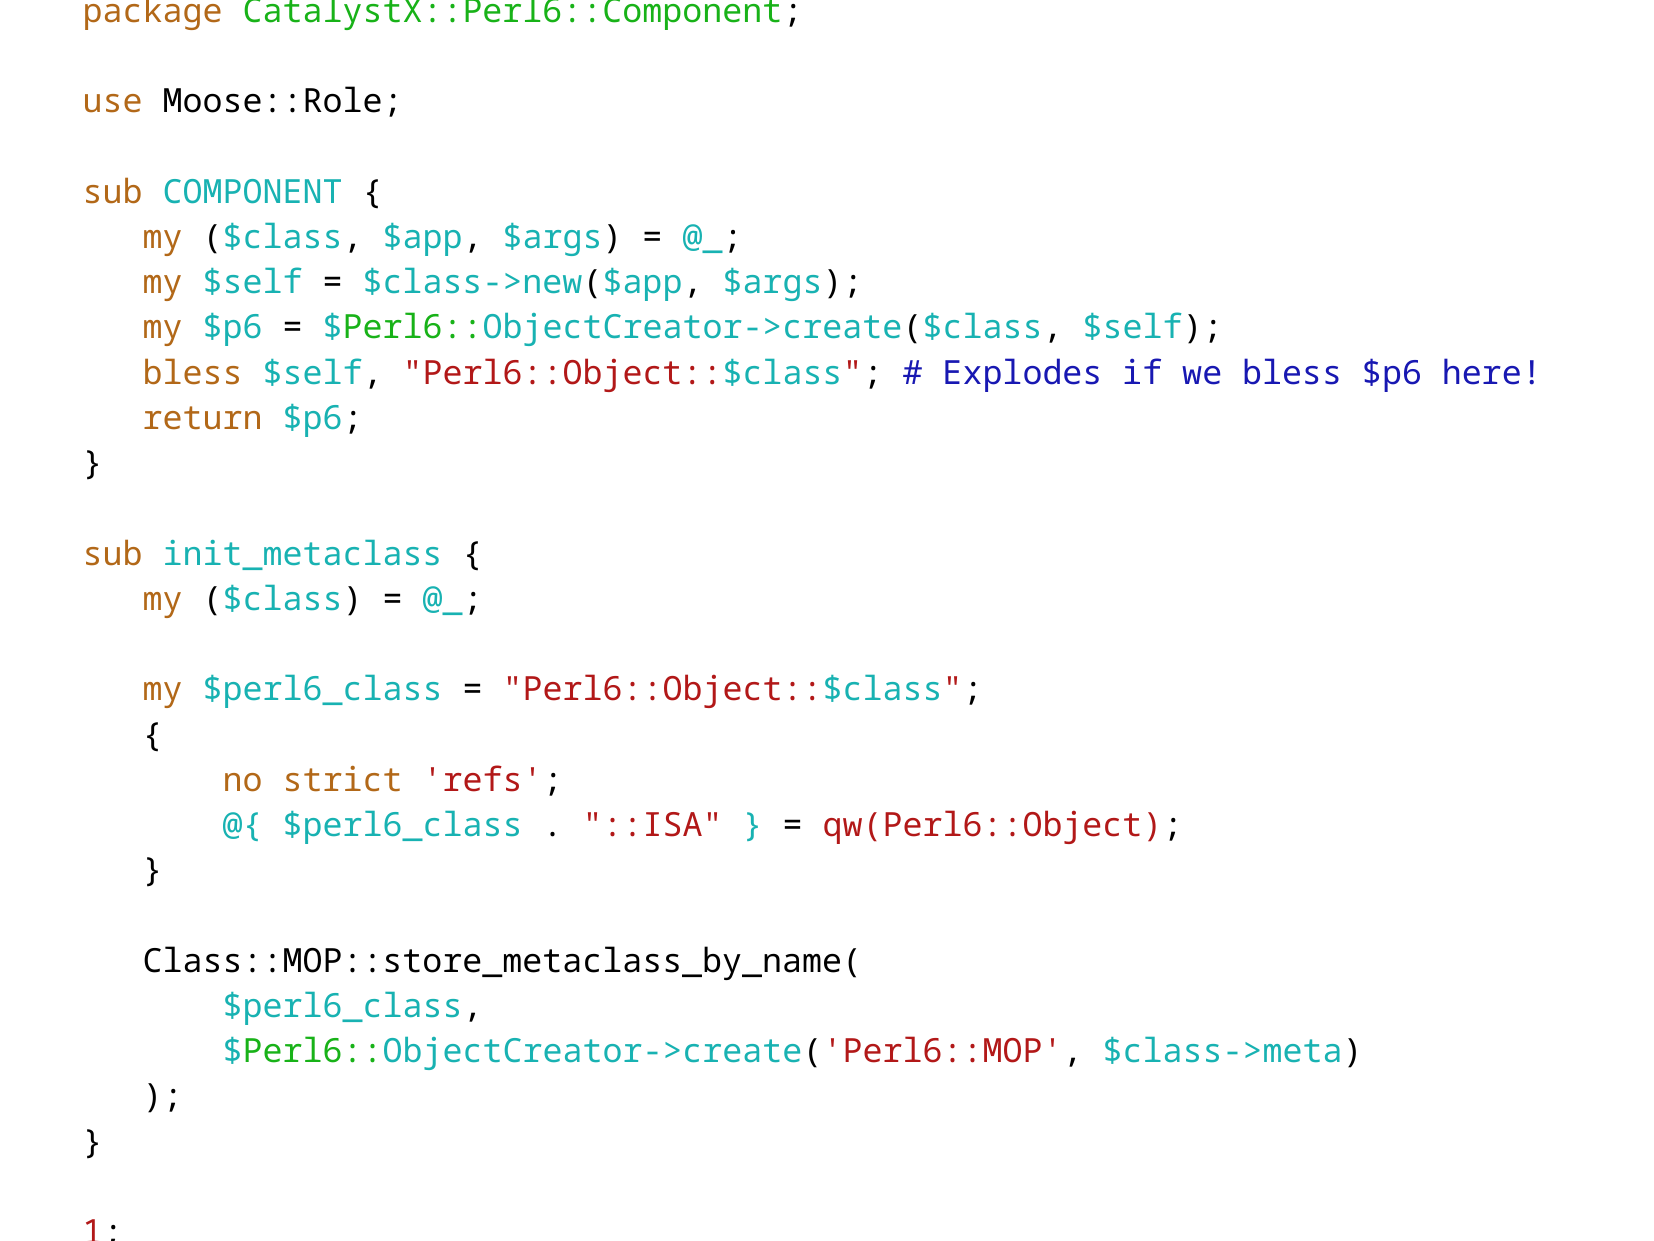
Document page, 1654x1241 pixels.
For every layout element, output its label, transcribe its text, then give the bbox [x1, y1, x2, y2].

subtitle package CatalystX::Perl6::Component; use Moose::Role; sub COMPONENT { my ($class, $app, $args) = @_; my $self = $class->new($app, $args); my $p6 = $Perl6::ObjectCreator->create($class, $self); bless $self, "Perl6::Object::$class"; # Explodes if we bless $p6 here! return $p6; } sub init_metaclass { my ($class) = @_; my $perl6_class = "Perl6::Object::$class"; { no strict 'refs'; @{ $perl6_class . "::ISA" } = qw(Perl6::Object); } Class::MOP::store_metaclass_by_name( $perl6_class, $Perl6::ObjectCreator->create('Perl6::MOP', $class->meta) ); } 1; [82, 91, 1571, 1149]
